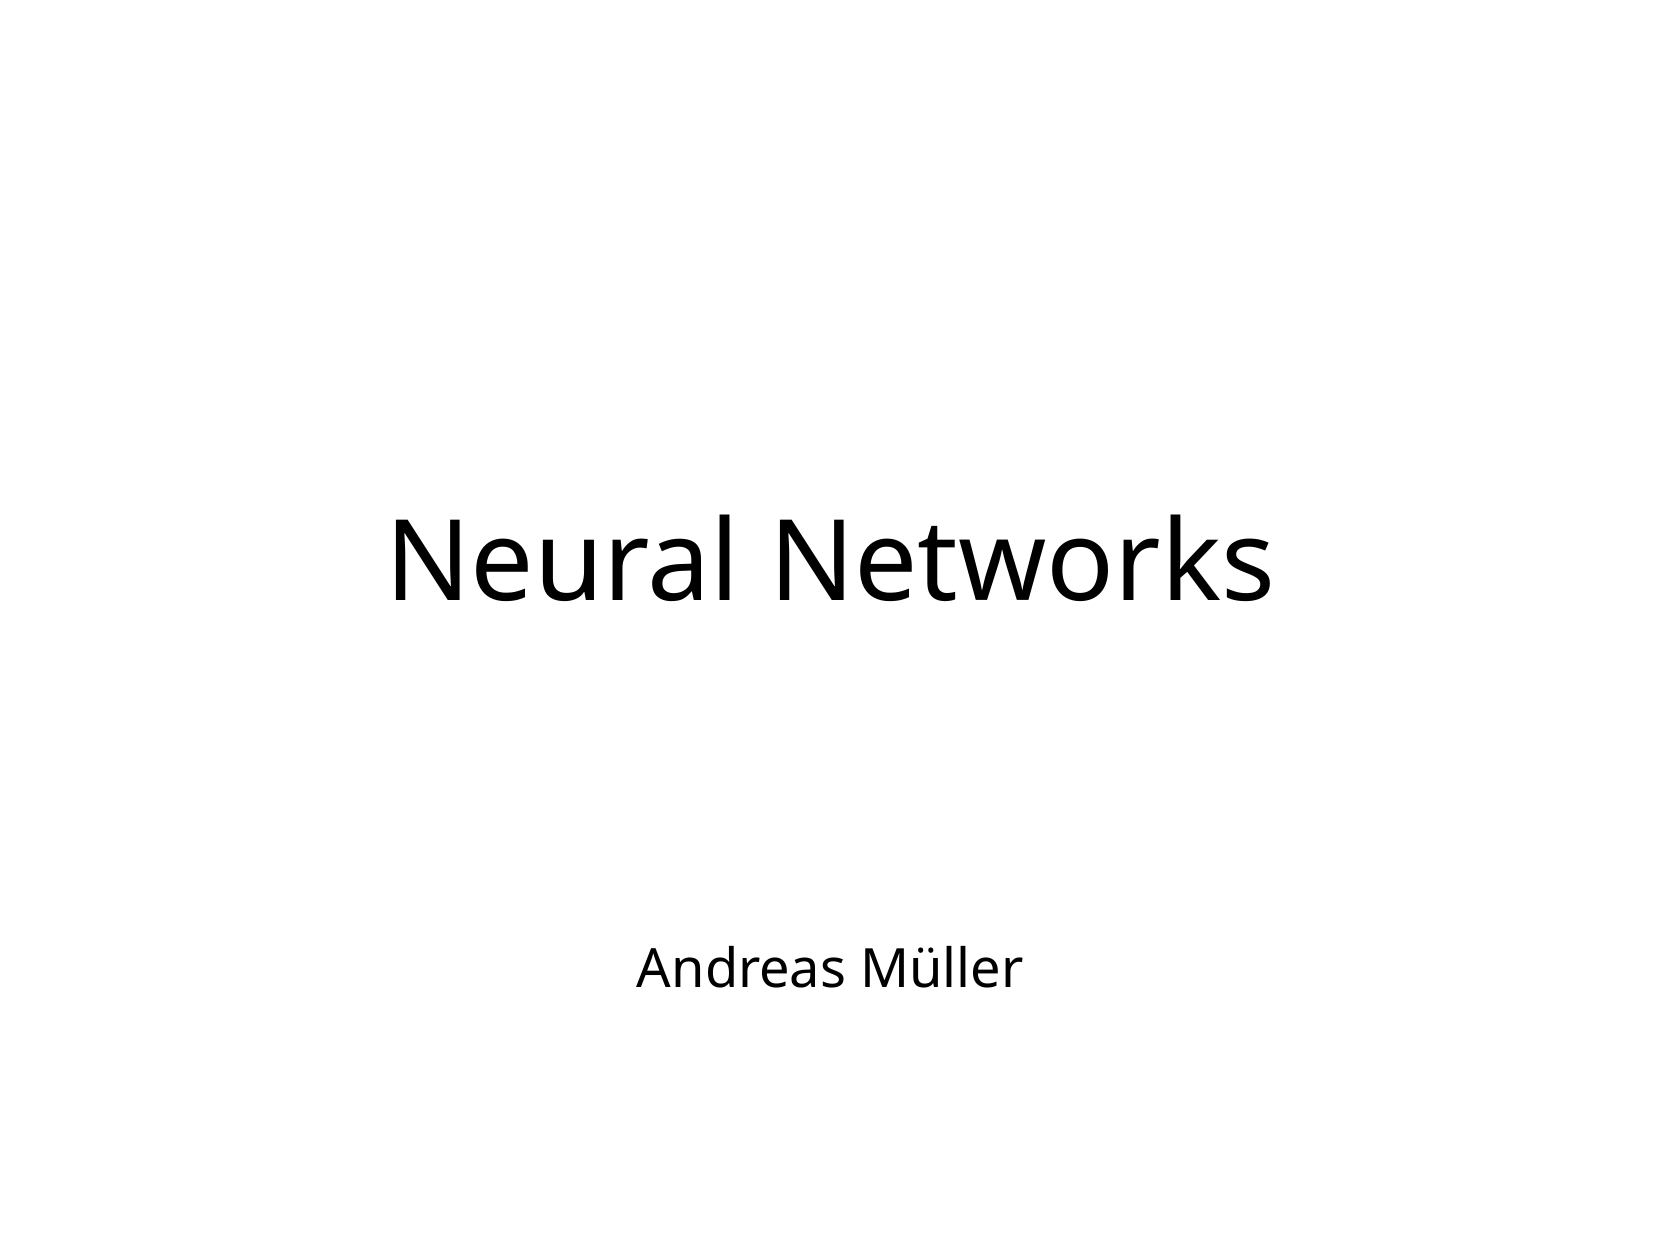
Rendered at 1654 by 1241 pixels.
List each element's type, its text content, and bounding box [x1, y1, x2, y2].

text_box Neural Networks Andreas Müller [86, 142, 1575, 1103]
